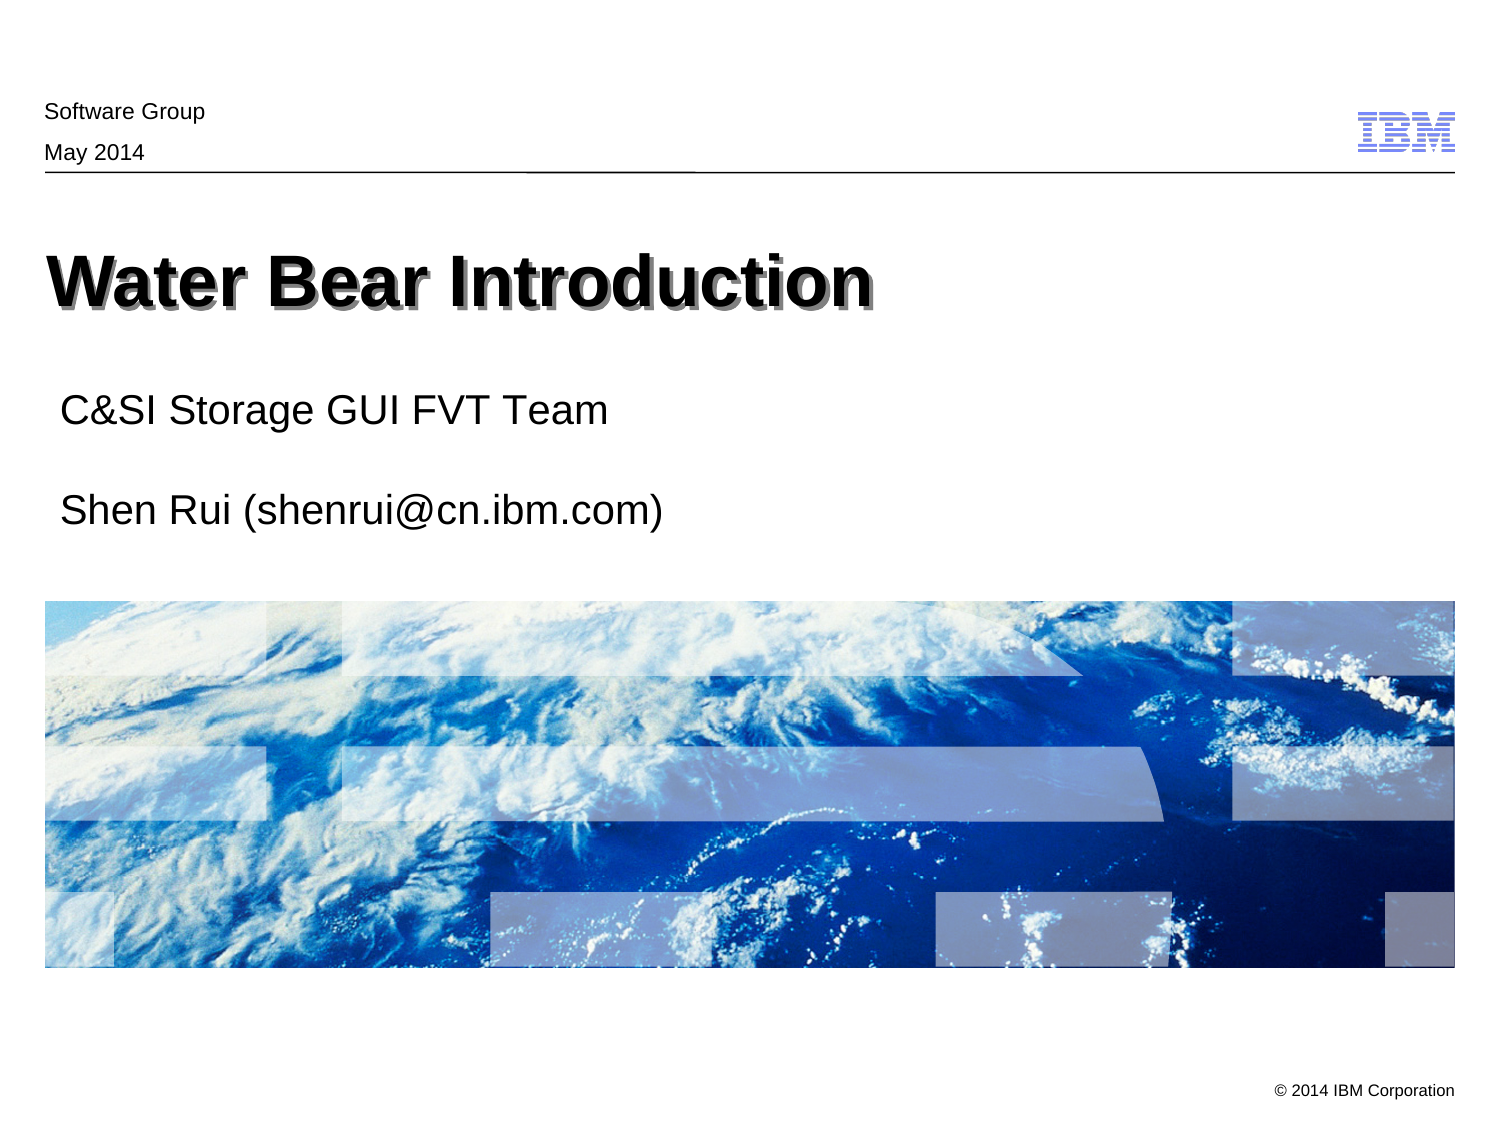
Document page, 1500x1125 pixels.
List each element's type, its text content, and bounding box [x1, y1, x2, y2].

text_box C&SI Storage GUI FVT Team Shen Rui (shenrui@cn.ibm.com) [45, 375, 680, 540]
picture [1358, 112, 1455, 152]
title Water Bear Introduction [31, 235, 1471, 330]
picture [45, 601, 1455, 968]
subtitle Software Group May 2014 [29, 86, 1304, 174]
